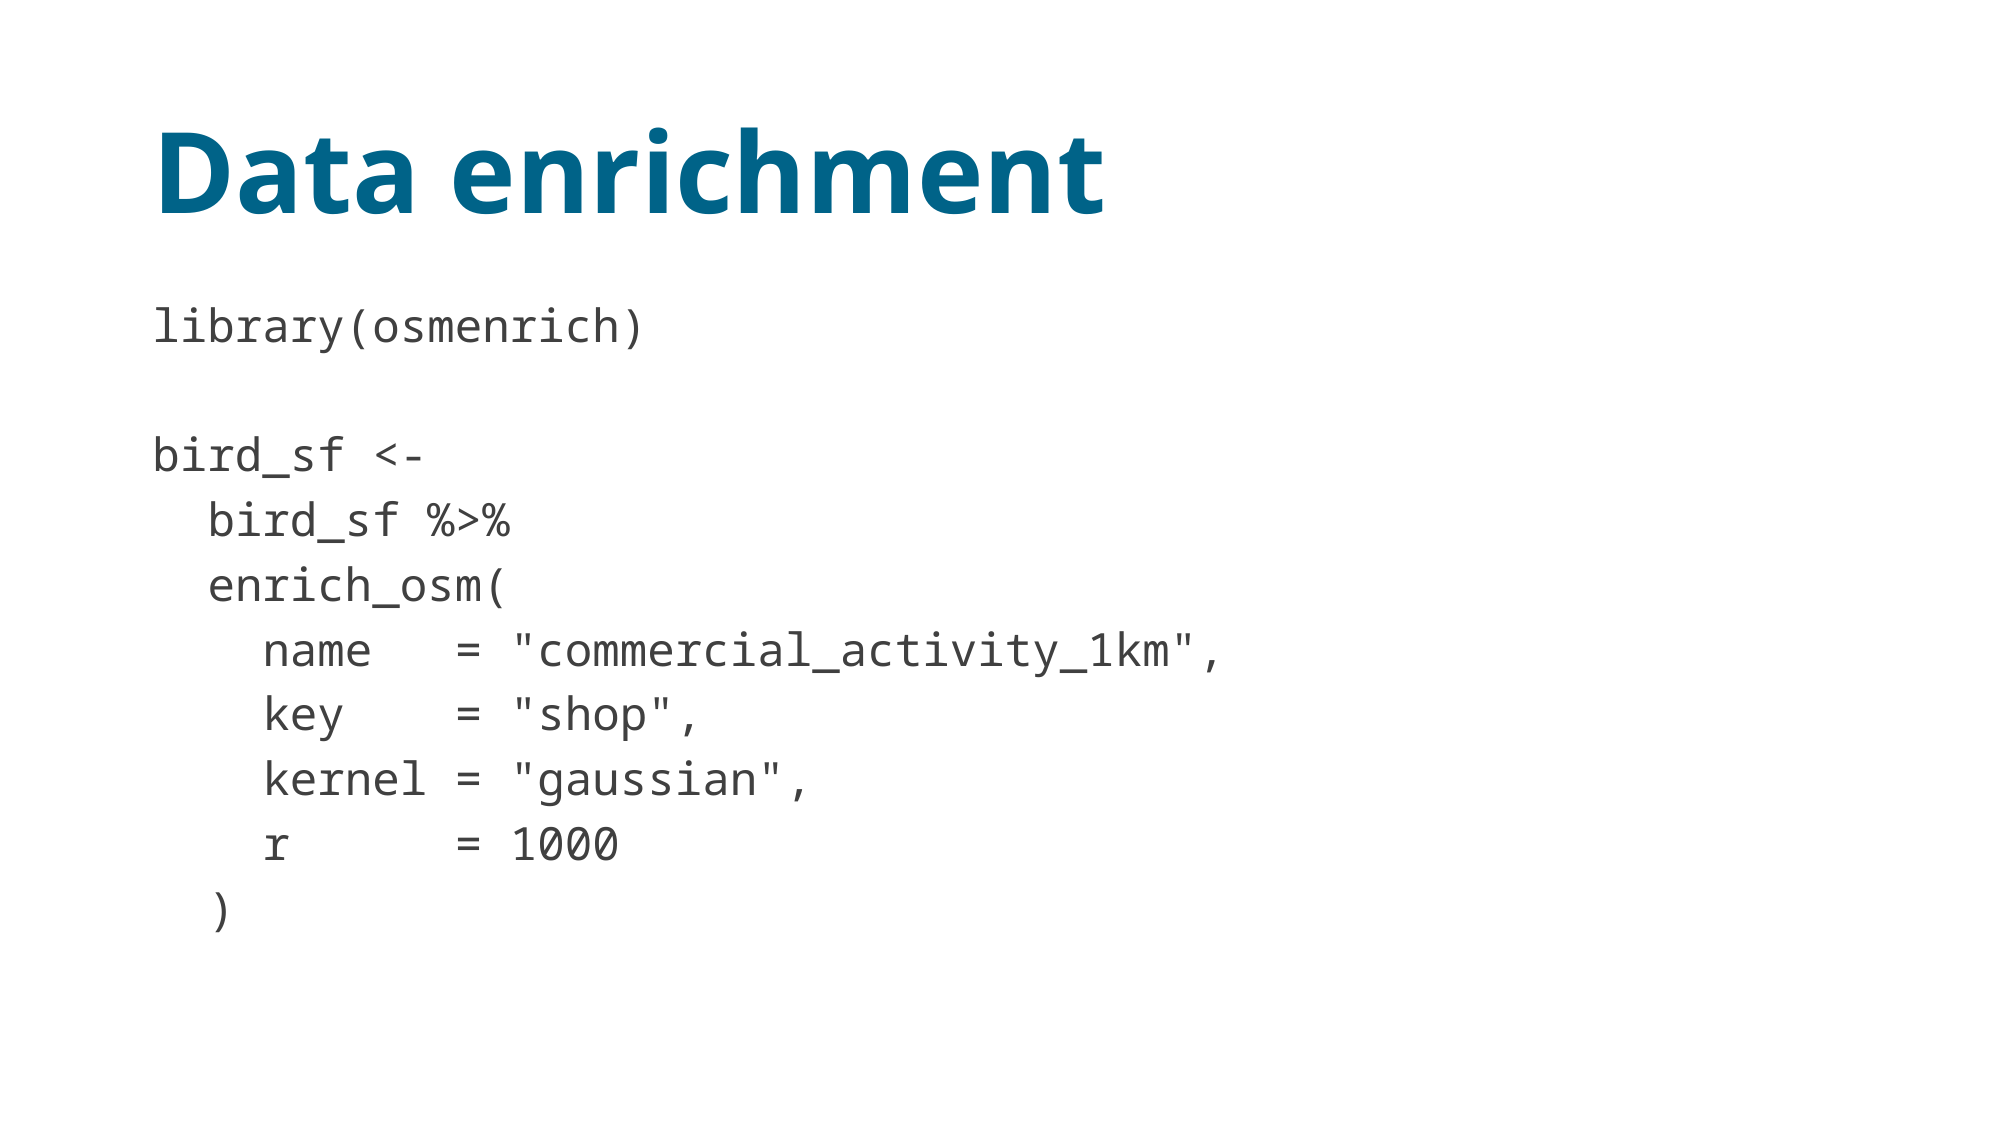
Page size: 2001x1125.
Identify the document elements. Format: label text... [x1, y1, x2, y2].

title Data enrichment [137, 59, 1863, 278]
list library(osmenrich) bird_sf <- bird_sf %>% enrich_osm( name = "commercial_activity_1km", key = "shop", kernel = "gaussian", r = 1000 ) [137, 299, 1863, 1066]
